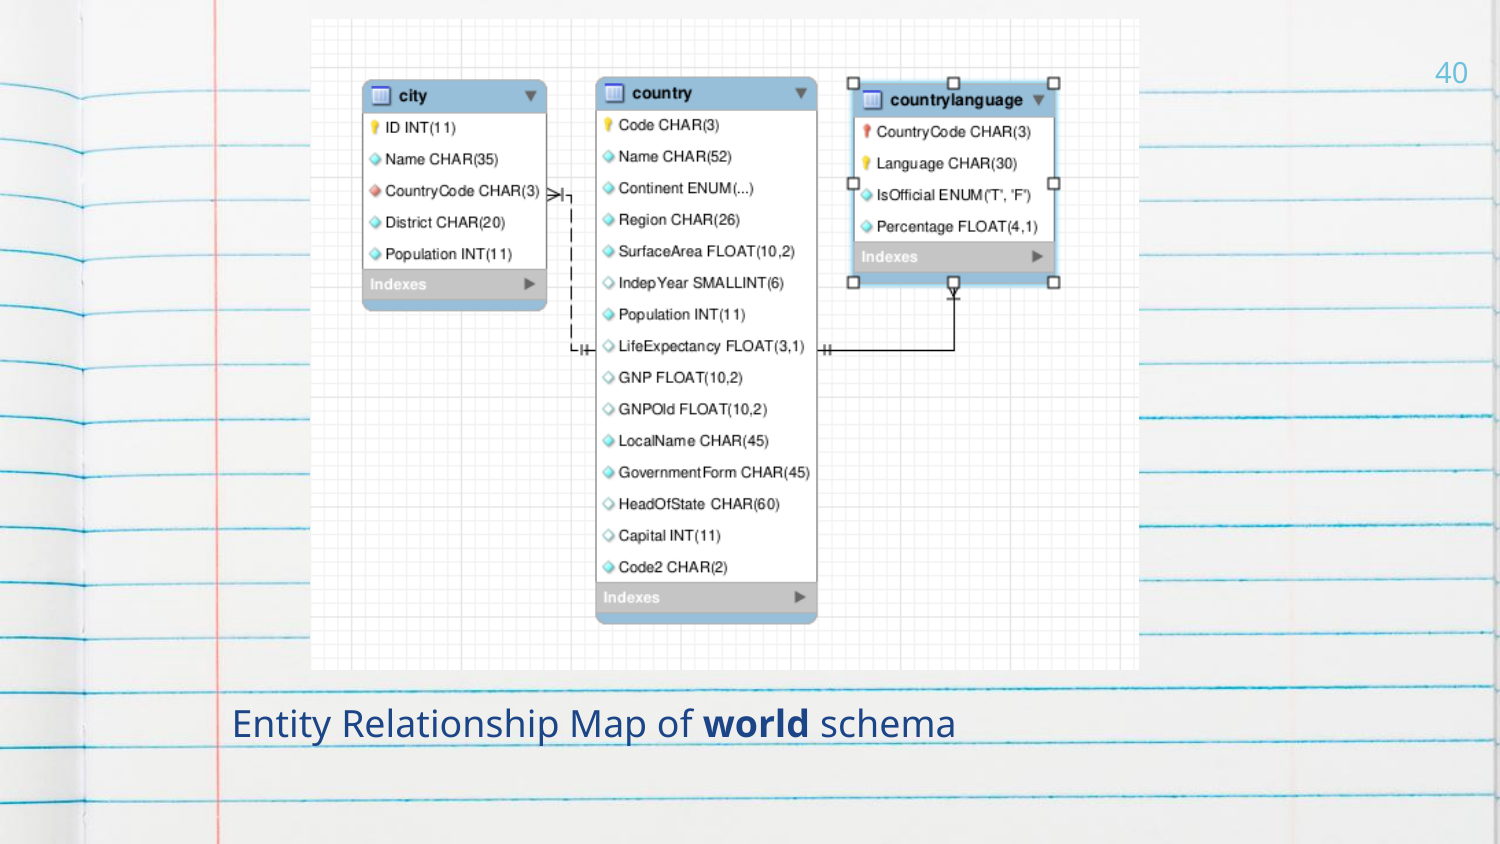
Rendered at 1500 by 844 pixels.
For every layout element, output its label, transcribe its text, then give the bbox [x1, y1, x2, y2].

picture [0, 0, 1500, 844]
slide_number <number> [1378, 41, 1469, 107]
list Entity Relationship Map of world schema [231, 700, 1425, 786]
